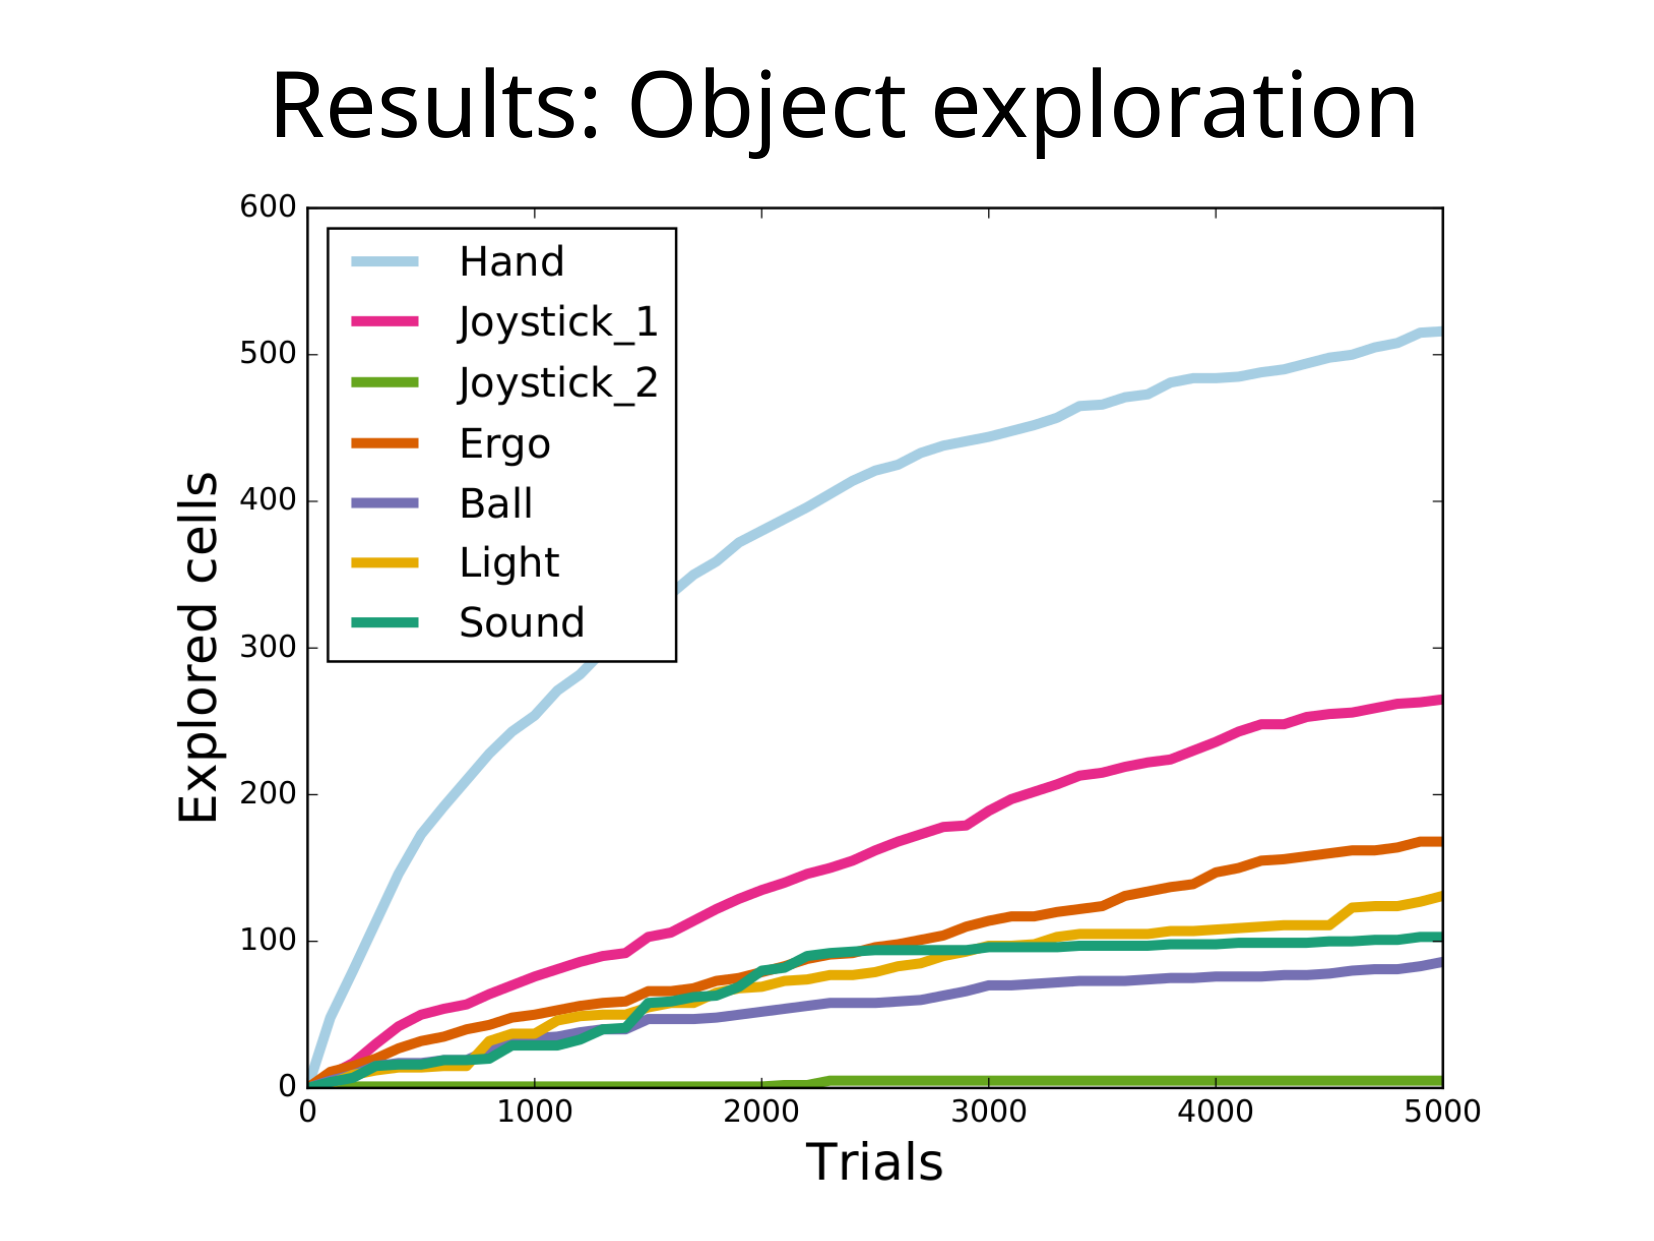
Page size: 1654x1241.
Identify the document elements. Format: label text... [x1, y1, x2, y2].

title Results: Object exploration [101, 45, 1591, 160]
picture [165, 179, 1493, 1201]
